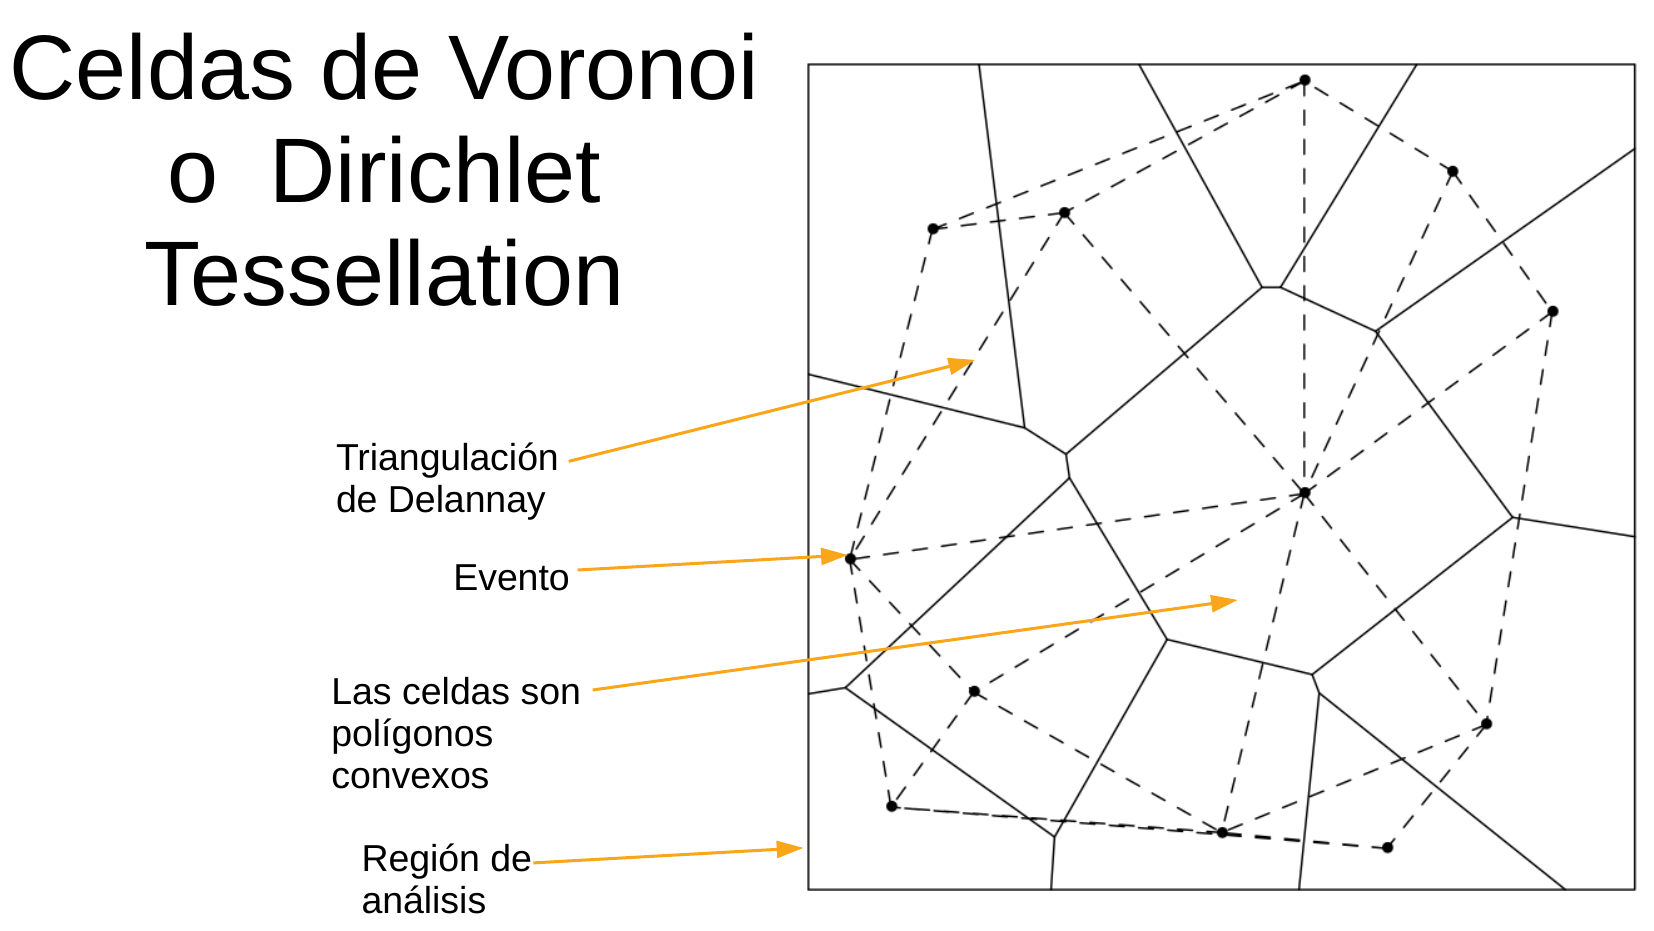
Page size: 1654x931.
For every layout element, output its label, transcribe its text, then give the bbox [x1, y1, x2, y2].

title Celdas de Voronoi o Dirichlet Tessellation [0, 16, 788, 325]
text_box Triangulación de Delannay [321, 428, 617, 570]
text_box Evento [438, 549, 649, 606]
text_box Las celdas son polígonos convexos [316, 663, 602, 804]
text_box Región de análisis [346, 830, 557, 929]
picture [785, 46, 1654, 911]
